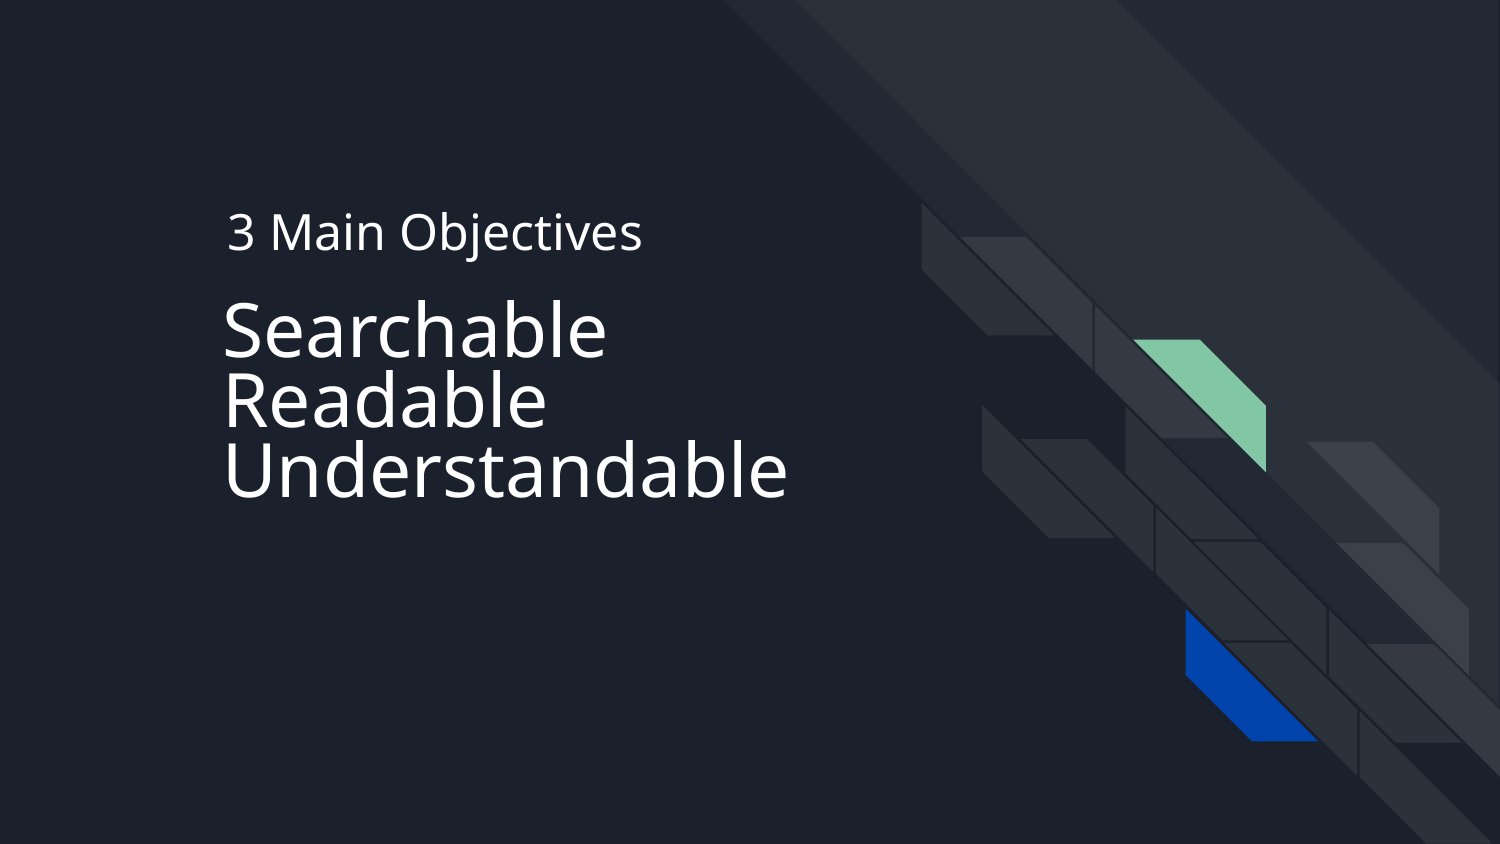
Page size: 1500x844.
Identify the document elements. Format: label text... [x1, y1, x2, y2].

text_box Understandable [206, 432, 1033, 503]
title 3 Main Objectives [212, 185, 1368, 266]
text_box Searchable [206, 292, 1033, 362]
text_box Readable [206, 362, 1033, 432]
